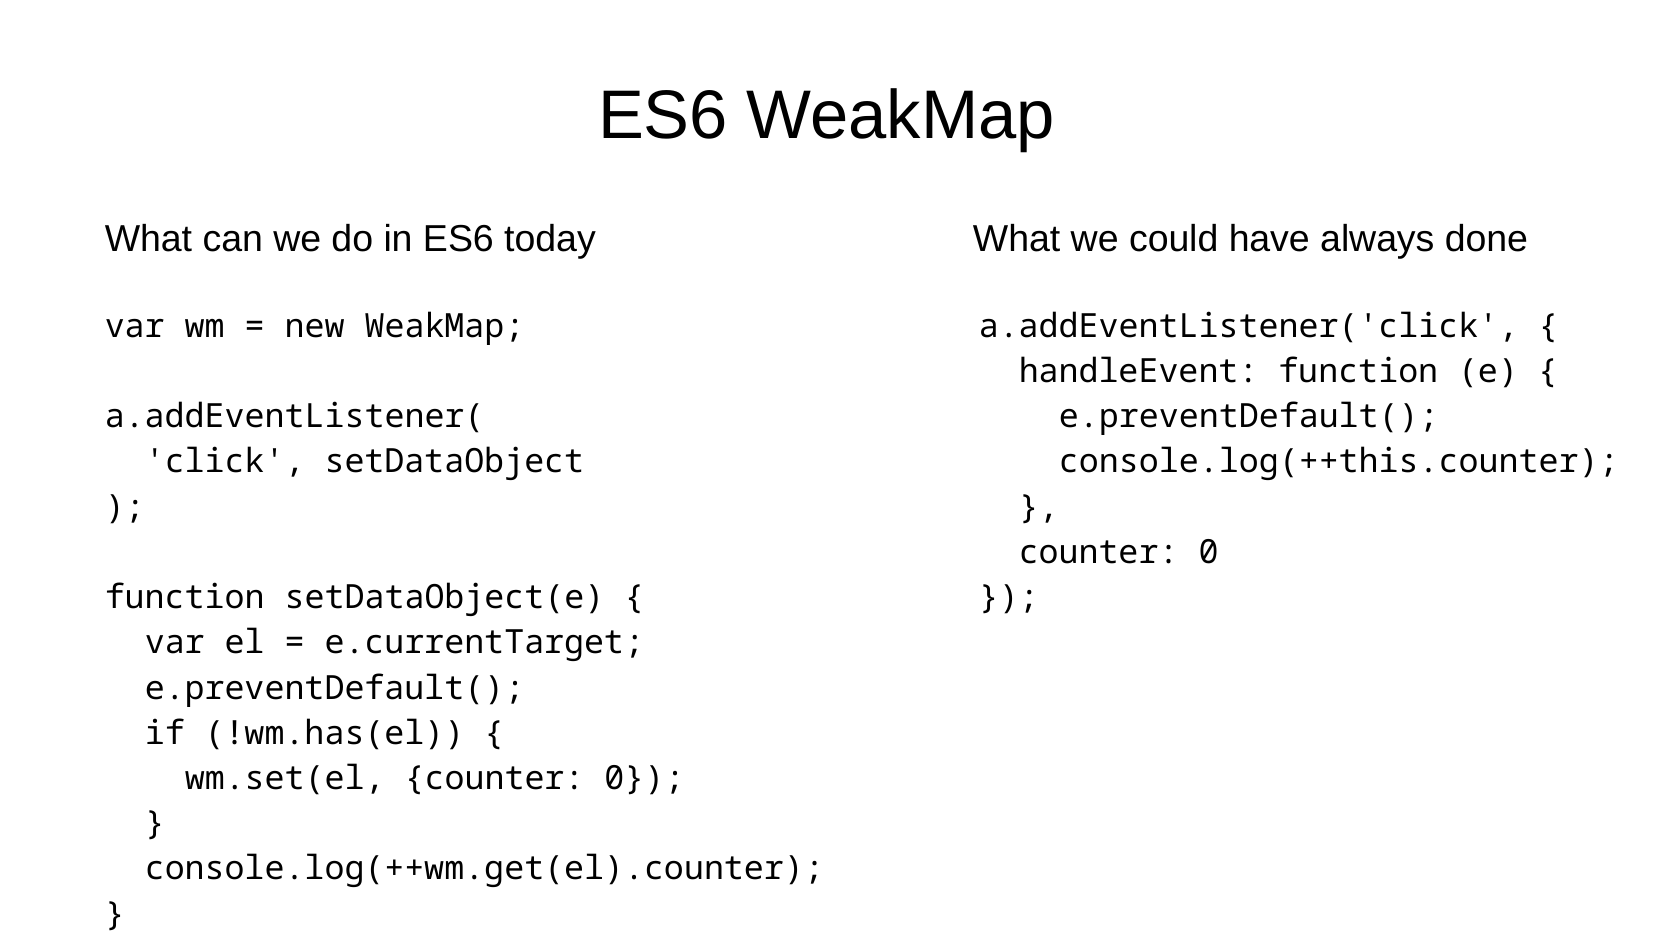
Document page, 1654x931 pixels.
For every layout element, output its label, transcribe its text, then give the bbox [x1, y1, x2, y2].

text_box a.addEventListener('click', { handleEvent: function (e) { e.preventDefault(); console.log(++this.counter); }, counter: 0 }); [964, 294, 1634, 555]
text_box var wm = new WeakMap; a.addEventListener( 'click', setDataObject ); function setDataObject(e) { var el = e.currentTarget; e.preventDefault(); if (!wm.has(el)) { wm.set(el, {counter: 0}); } console.log(++wm.get(el).counter); } [90, 294, 840, 870]
title ES6 WeakMap [82, 37, 1571, 193]
text_box What can we do in ES6 today [90, 210, 611, 267]
text_box What we could have always done [958, 210, 1544, 267]
